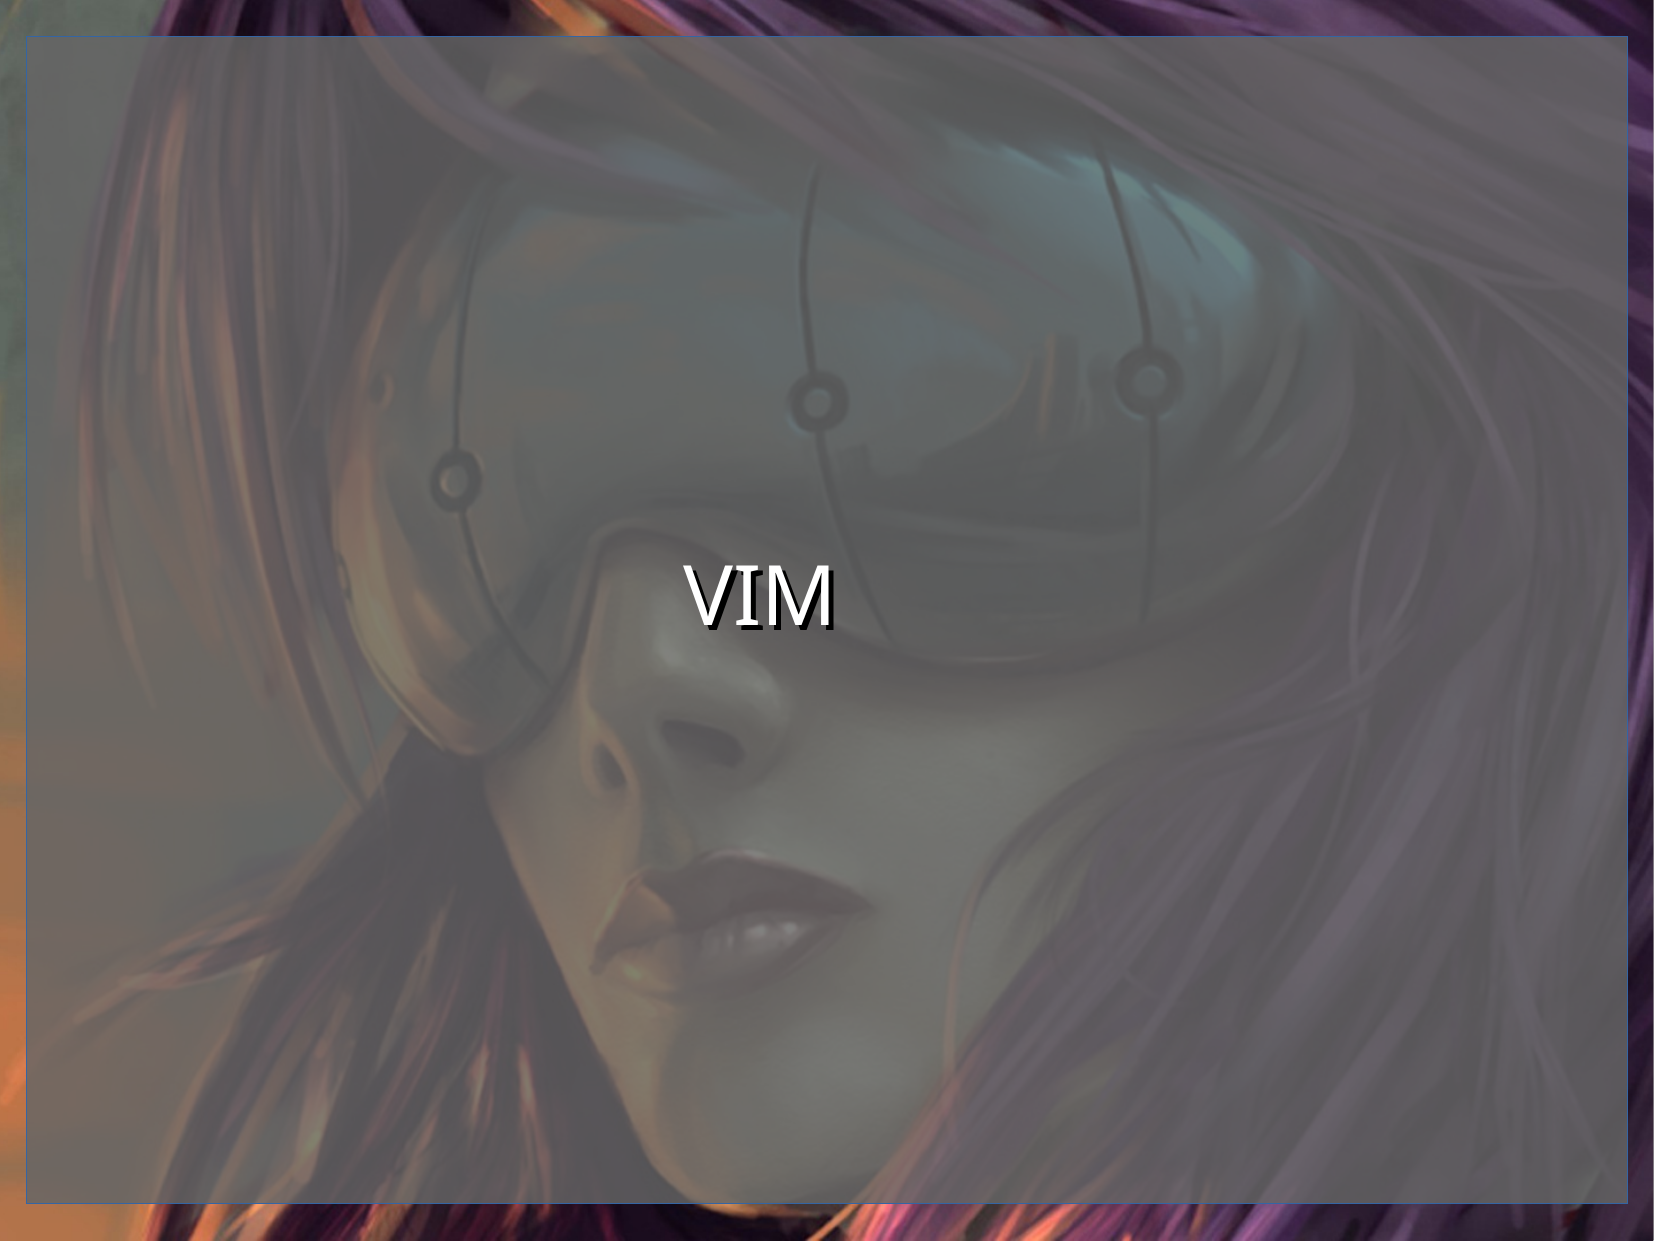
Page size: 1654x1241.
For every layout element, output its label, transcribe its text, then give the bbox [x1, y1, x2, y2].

picture [0, 0, 1654, 1241]
text_box [26, 36, 1628, 1204]
text_box VIM [668, 529, 985, 711]
